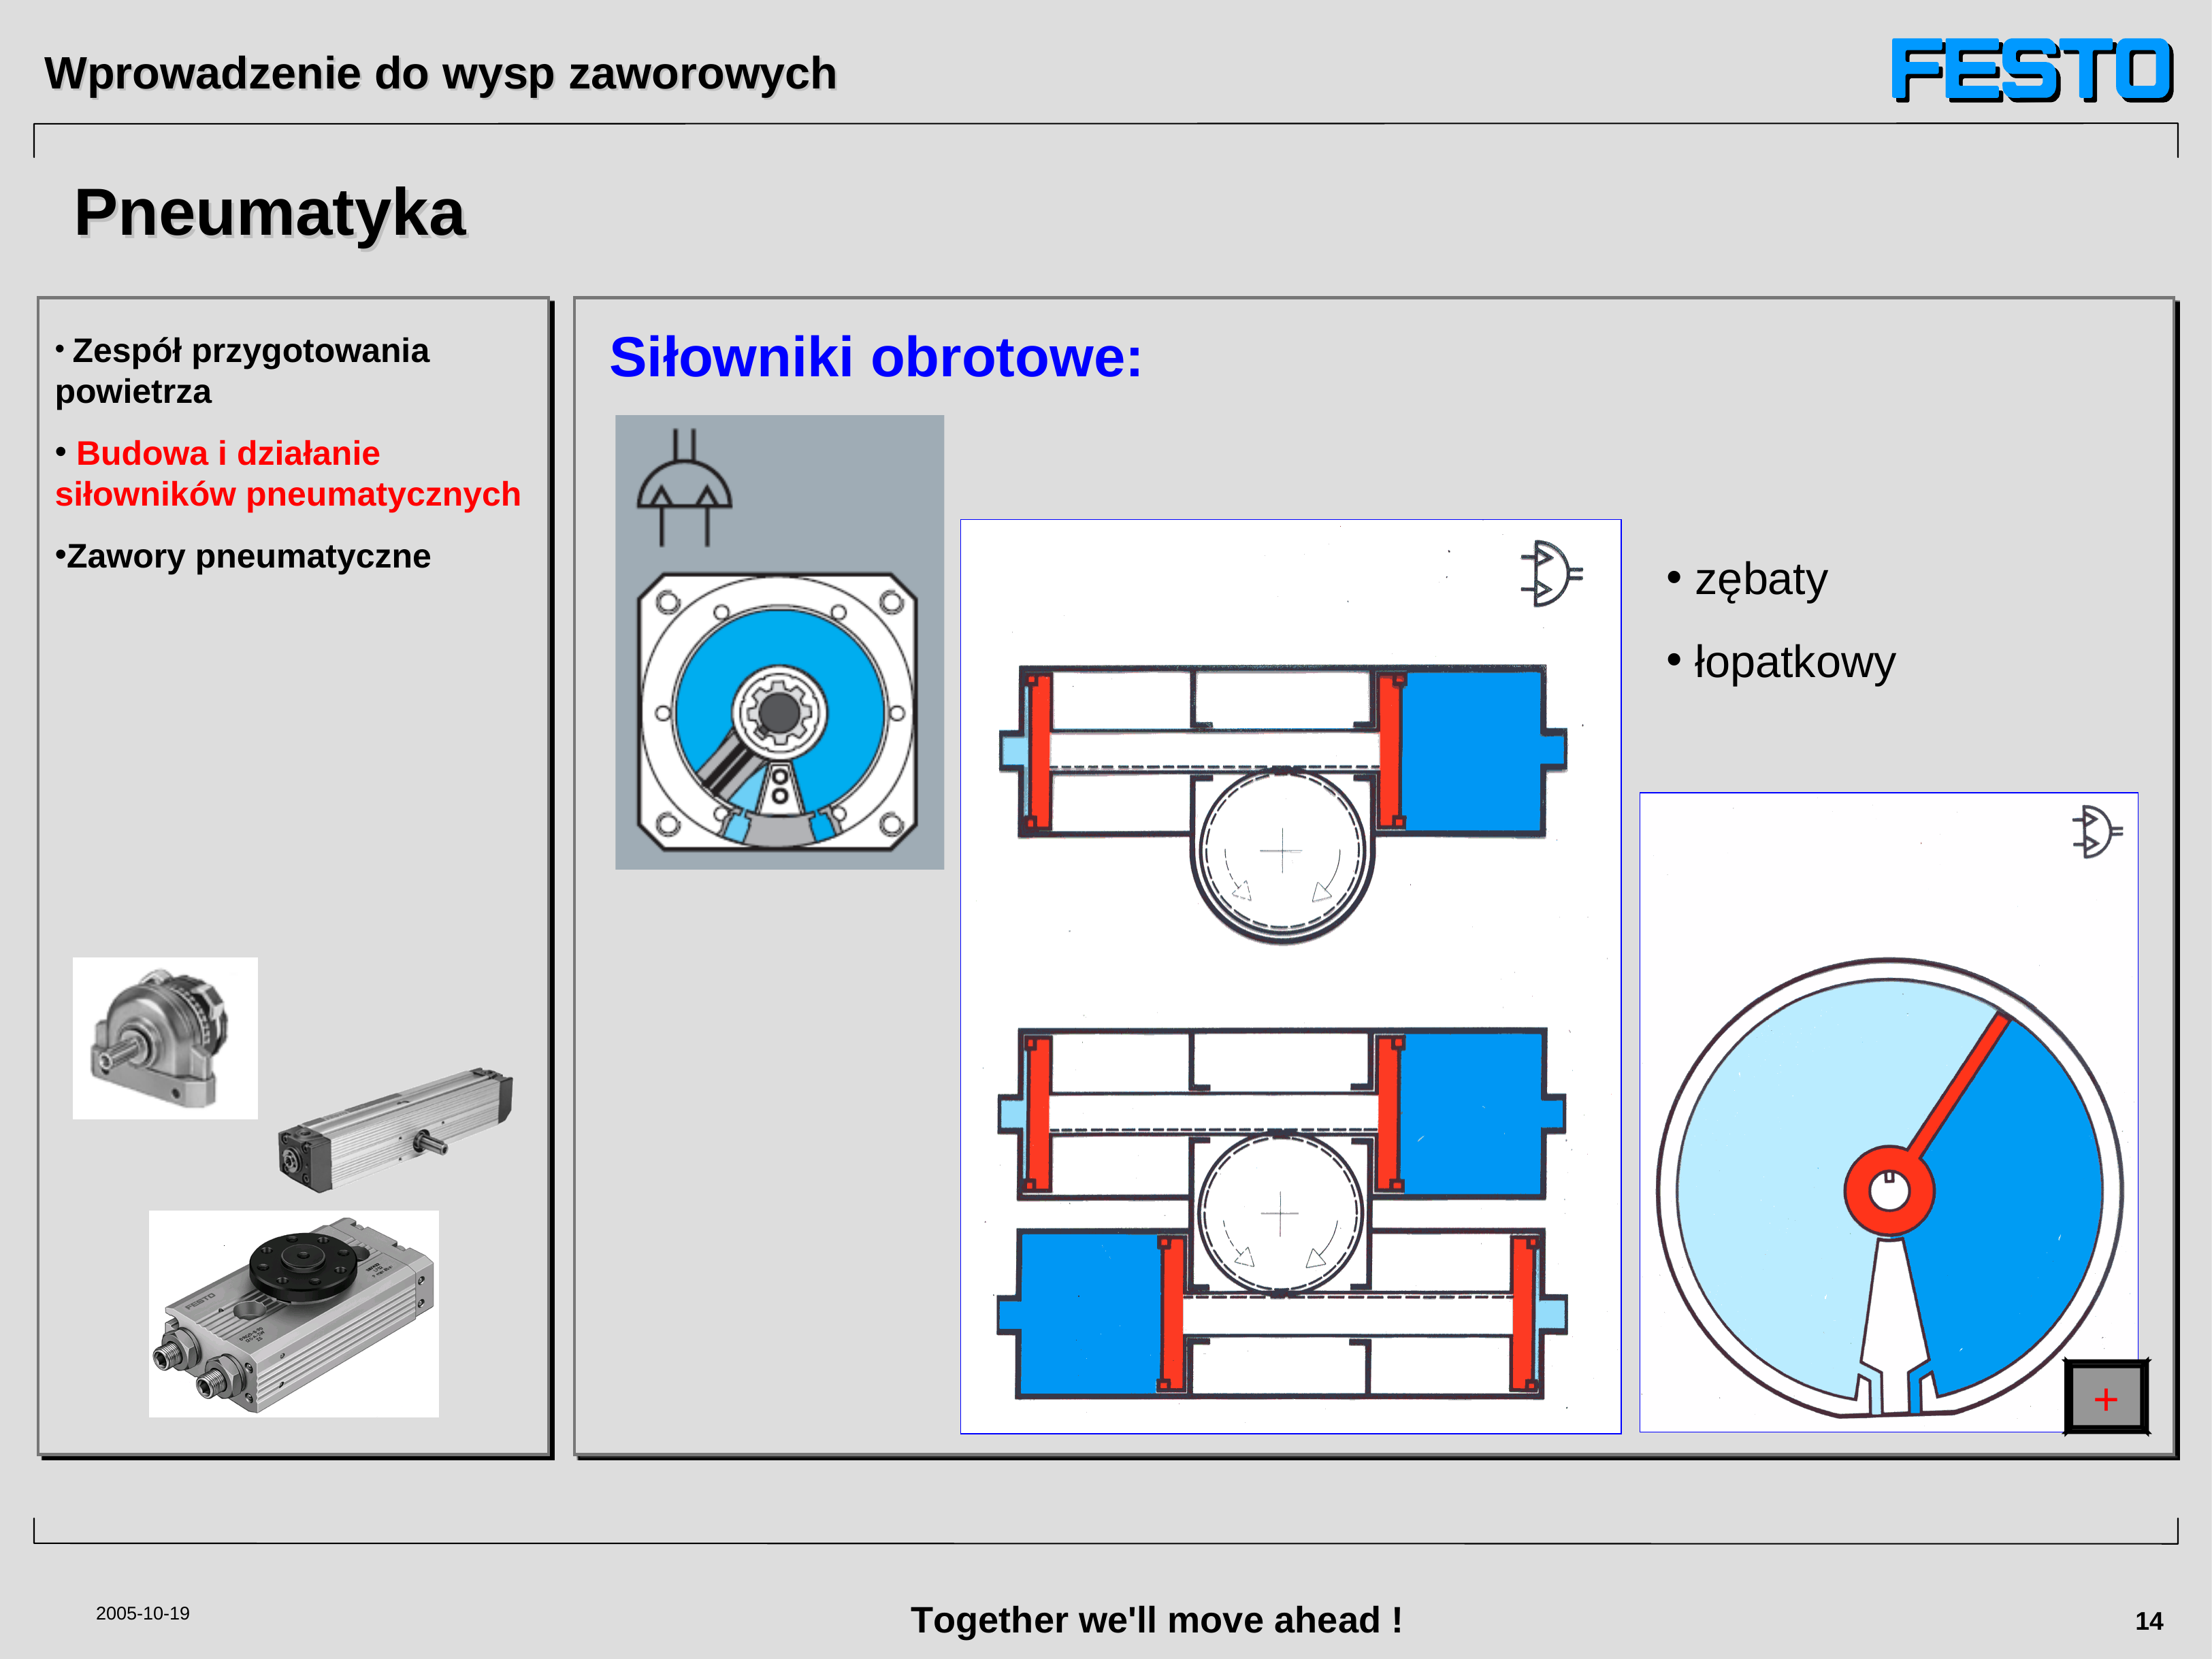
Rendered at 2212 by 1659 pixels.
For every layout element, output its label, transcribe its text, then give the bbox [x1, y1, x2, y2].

text_box 2005-10-19 [74, 1592, 387, 1633]
picture [149, 1211, 439, 1417]
text_box Zespół przygotowania powietrza Budowa i działanie siłowników pneumatycznych Zawory pneumatyczne [44, 323, 536, 704]
text_box zębaty łopatkowy [1657, 544, 1951, 692]
picture [961, 520, 1621, 1434]
text_box + [2072, 1366, 2142, 1427]
picture [615, 415, 945, 870]
picture [73, 957, 258, 1119]
title Pneumatyka [51, 142, 1895, 260]
text_box <number> [2057, 1592, 2186, 1648]
picture [1640, 793, 2138, 1432]
picture [274, 1058, 517, 1197]
text_box Together we'll move ahead ! [807, 1592, 1508, 1644]
text_box Siłowniki obrotowe: [599, 314, 1681, 394]
